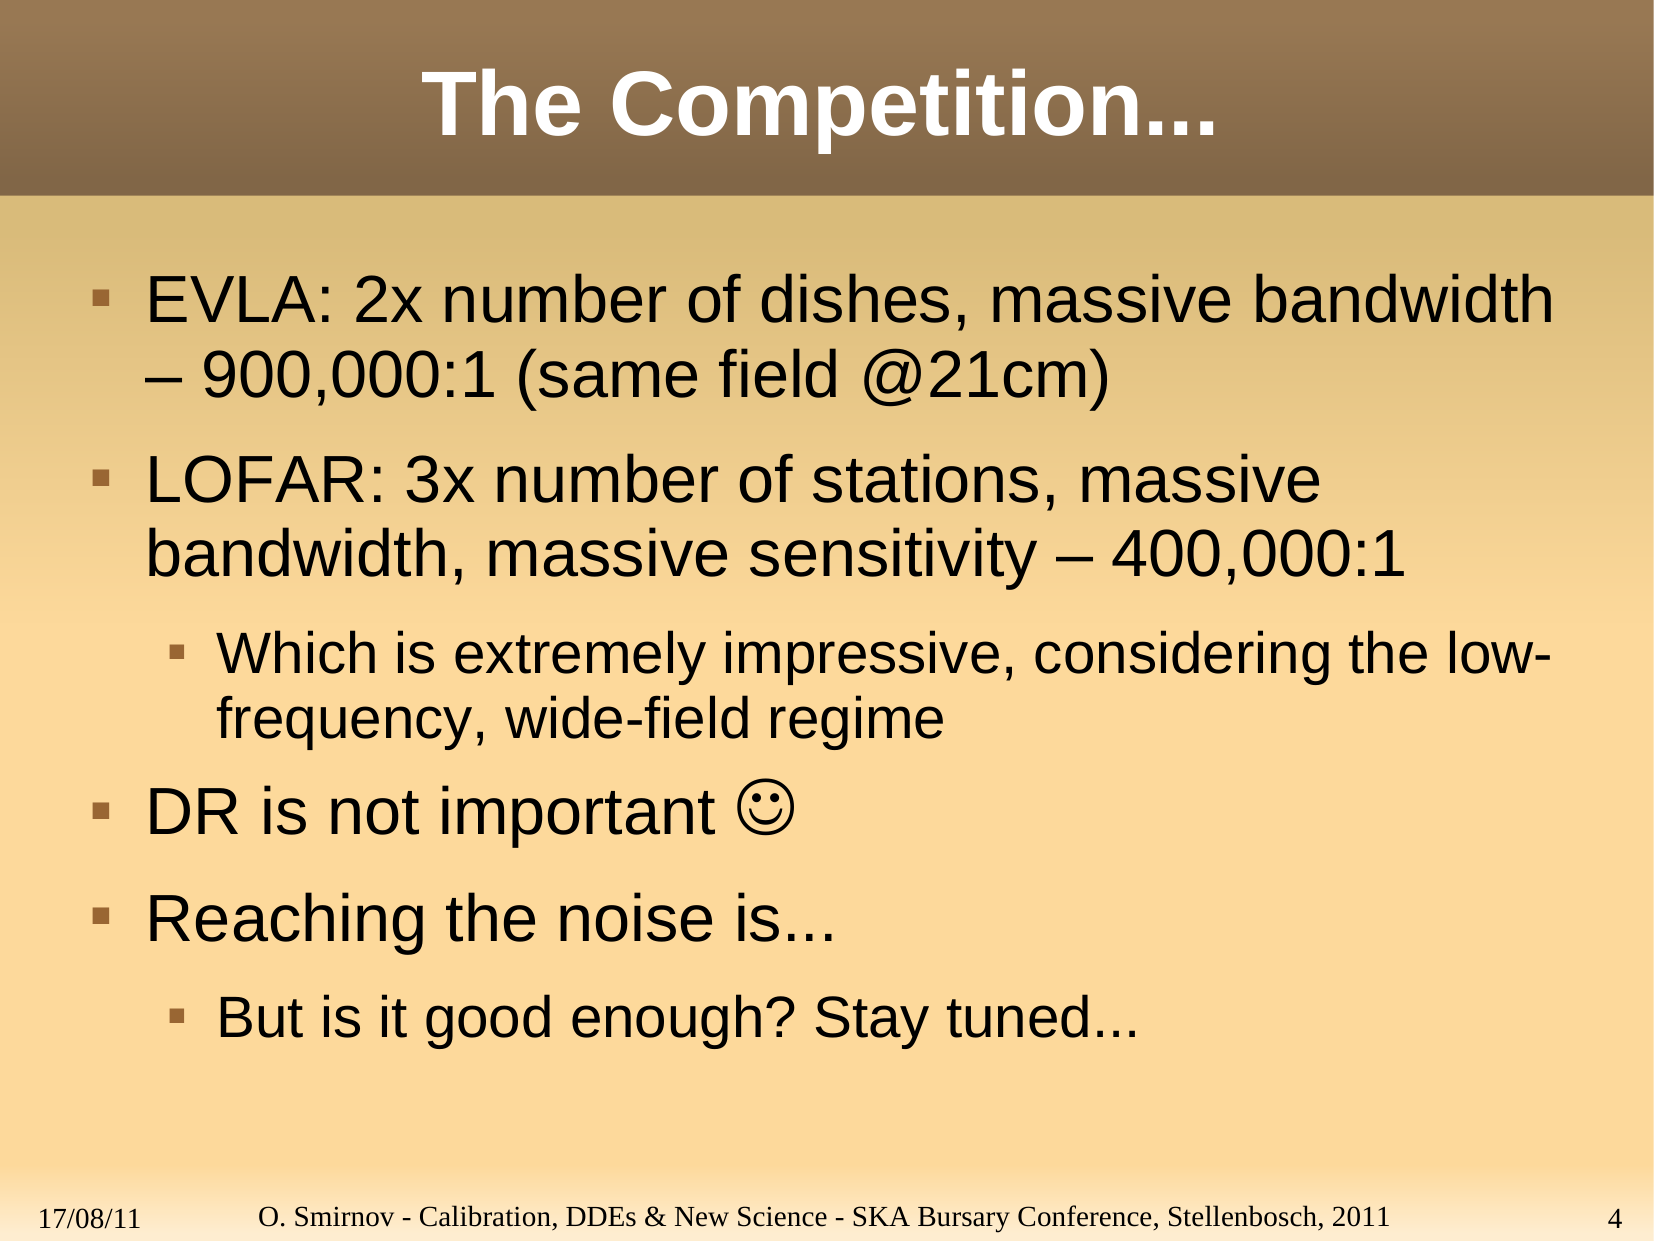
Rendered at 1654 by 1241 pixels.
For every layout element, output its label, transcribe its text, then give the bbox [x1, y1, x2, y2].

title The Competition... [76, 7, 1565, 200]
list EVLA: 2x number of dishes, massive bandwidth – 900,000:1 (same field @21cm) LOFAR: 3x number of stations, massive bandwidth, massive sensitivity – 400,000:1 Which is extremely impressive, considering the low-frequency, wide-field regime DR is not important  Reaching the noise is... But is it good enough? Stay tuned... [75, 262, 1613, 1163]
picture [0, 0, 1654, 1241]
